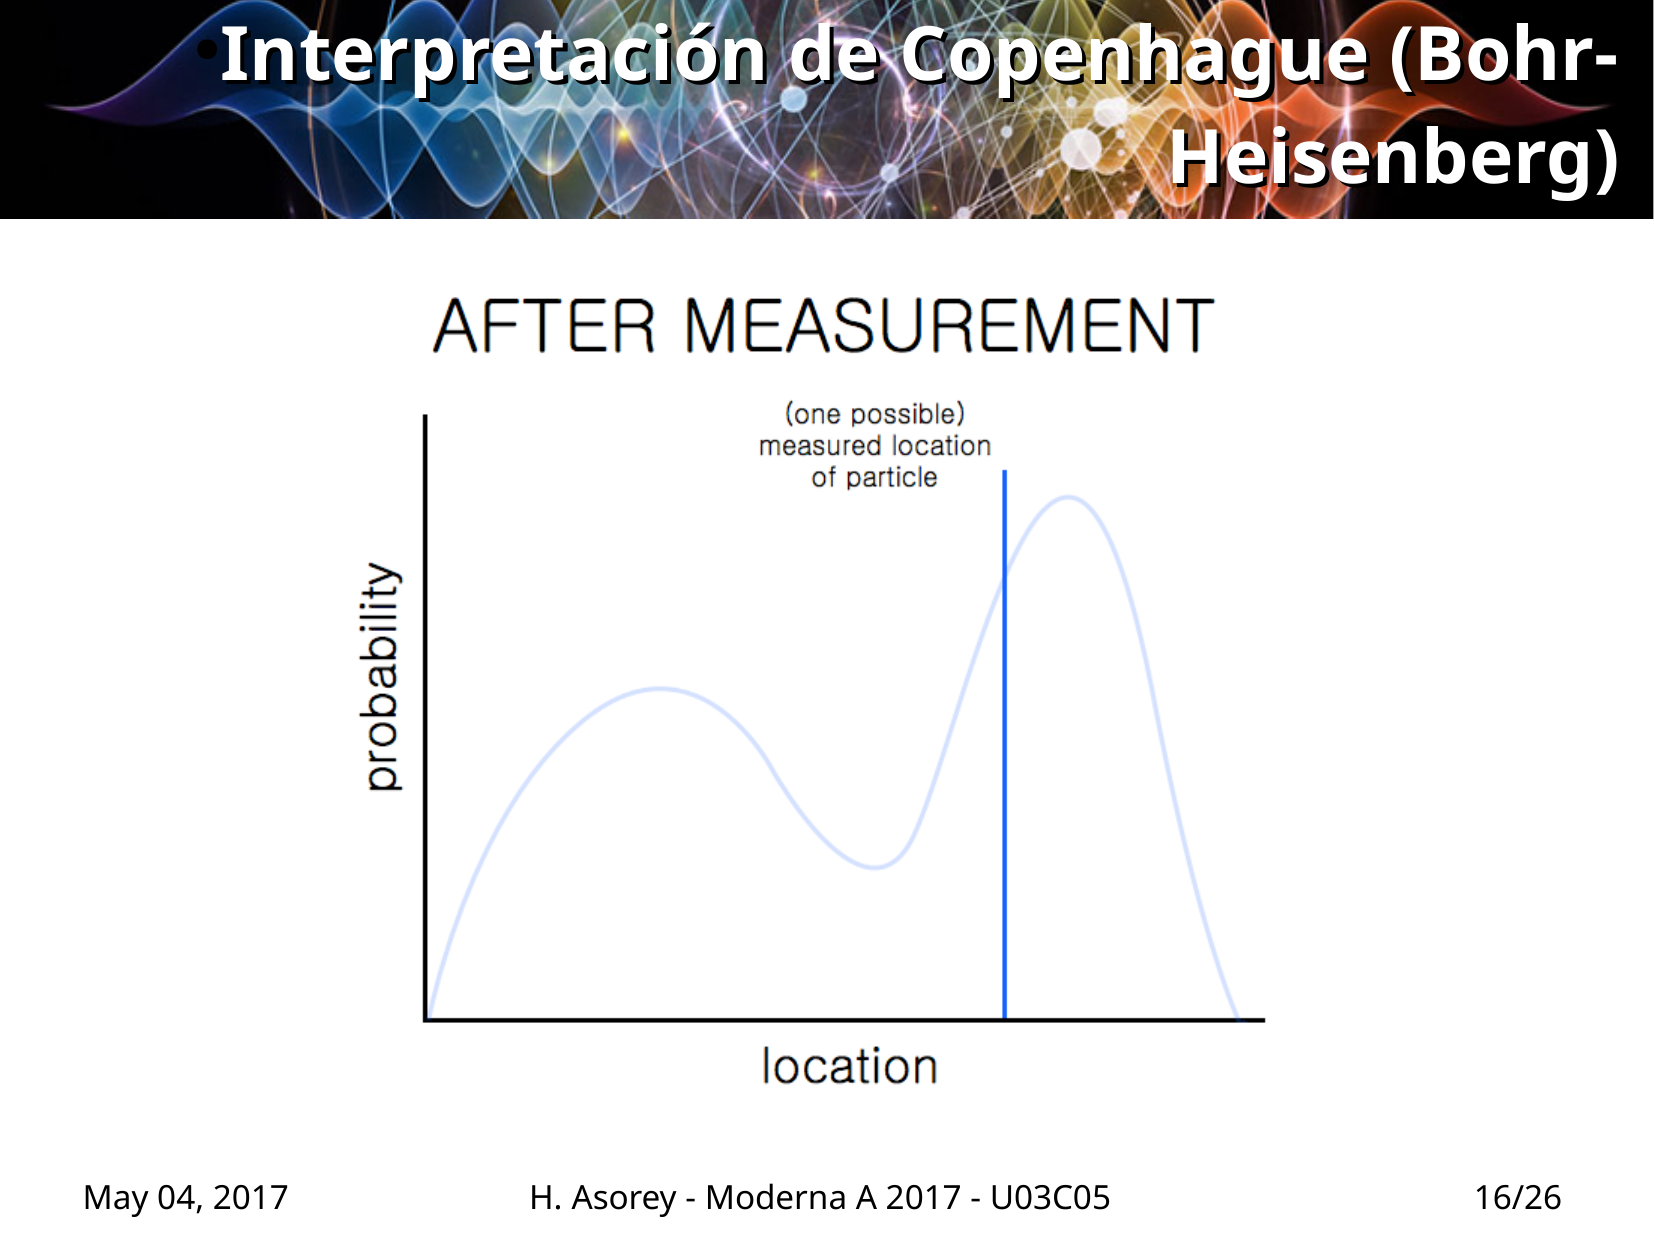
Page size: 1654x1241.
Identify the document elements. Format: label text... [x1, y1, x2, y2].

picture [225, 254, 1426, 1156]
title Interpretación de Copenhague (Bohr-Heisenberg) [0, 11, 1621, 195]
picture [0, 0, 1654, 219]
